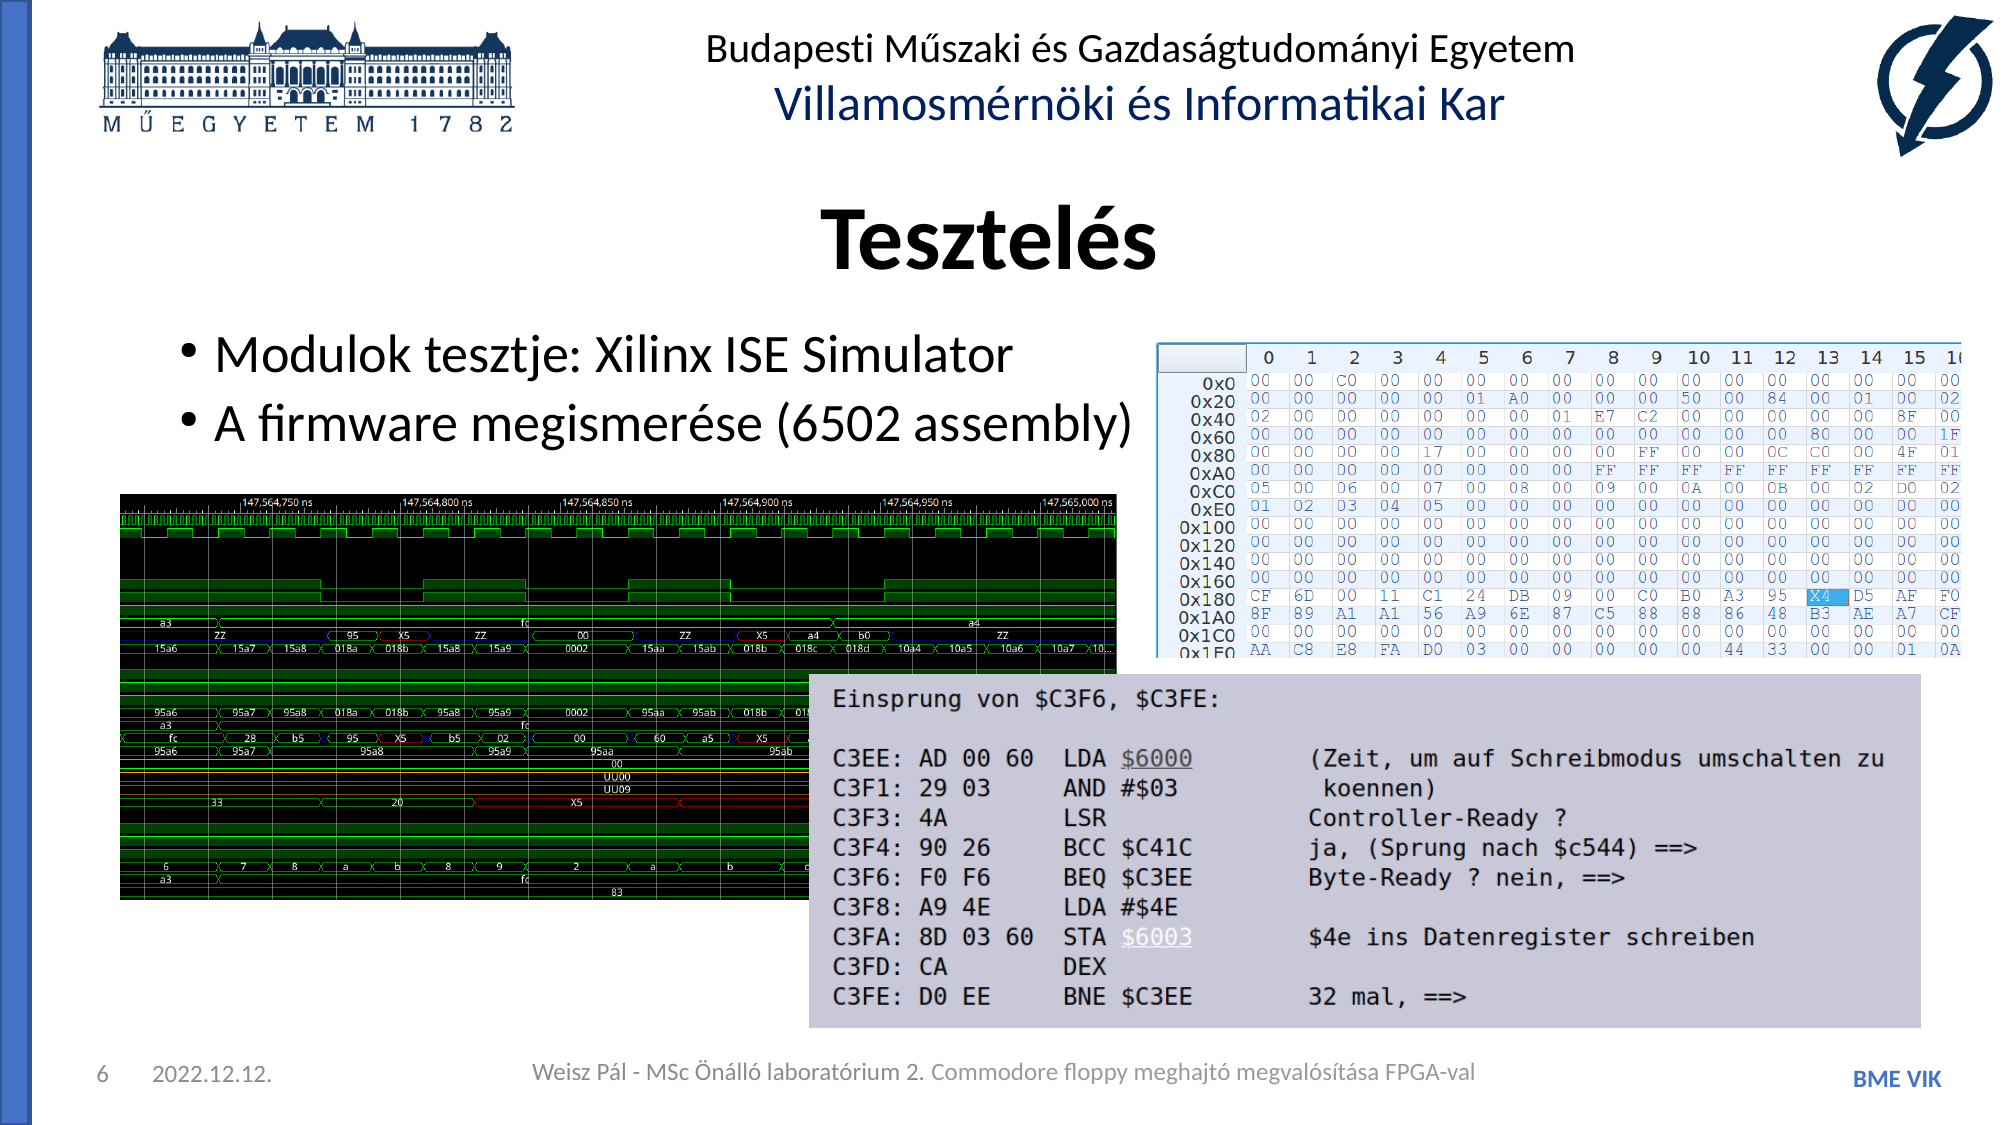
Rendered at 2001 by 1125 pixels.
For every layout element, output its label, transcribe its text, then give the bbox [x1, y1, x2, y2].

text_box 2022.12.12. [137, 1042, 337, 1103]
picture [120, 555, 1921, 1028]
text_box Tesztelés [156, 179, 1844, 300]
picture [1877, 15, 1994, 157]
text_box Weisz Pál - MSc Önálló laboratórium 2. Commodore floppy meghajtó megvalósítása FPGA-val [418, 1042, 1591, 1103]
picture [99, 20, 515, 132]
text_box <number> [29, 1042, 124, 1103]
picture [1155, 342, 1962, 658]
text_box Modulok tesztje: Xilinx ISE Simulator A firmware megismerése (6502 assembly) [89, 318, 1171, 555]
